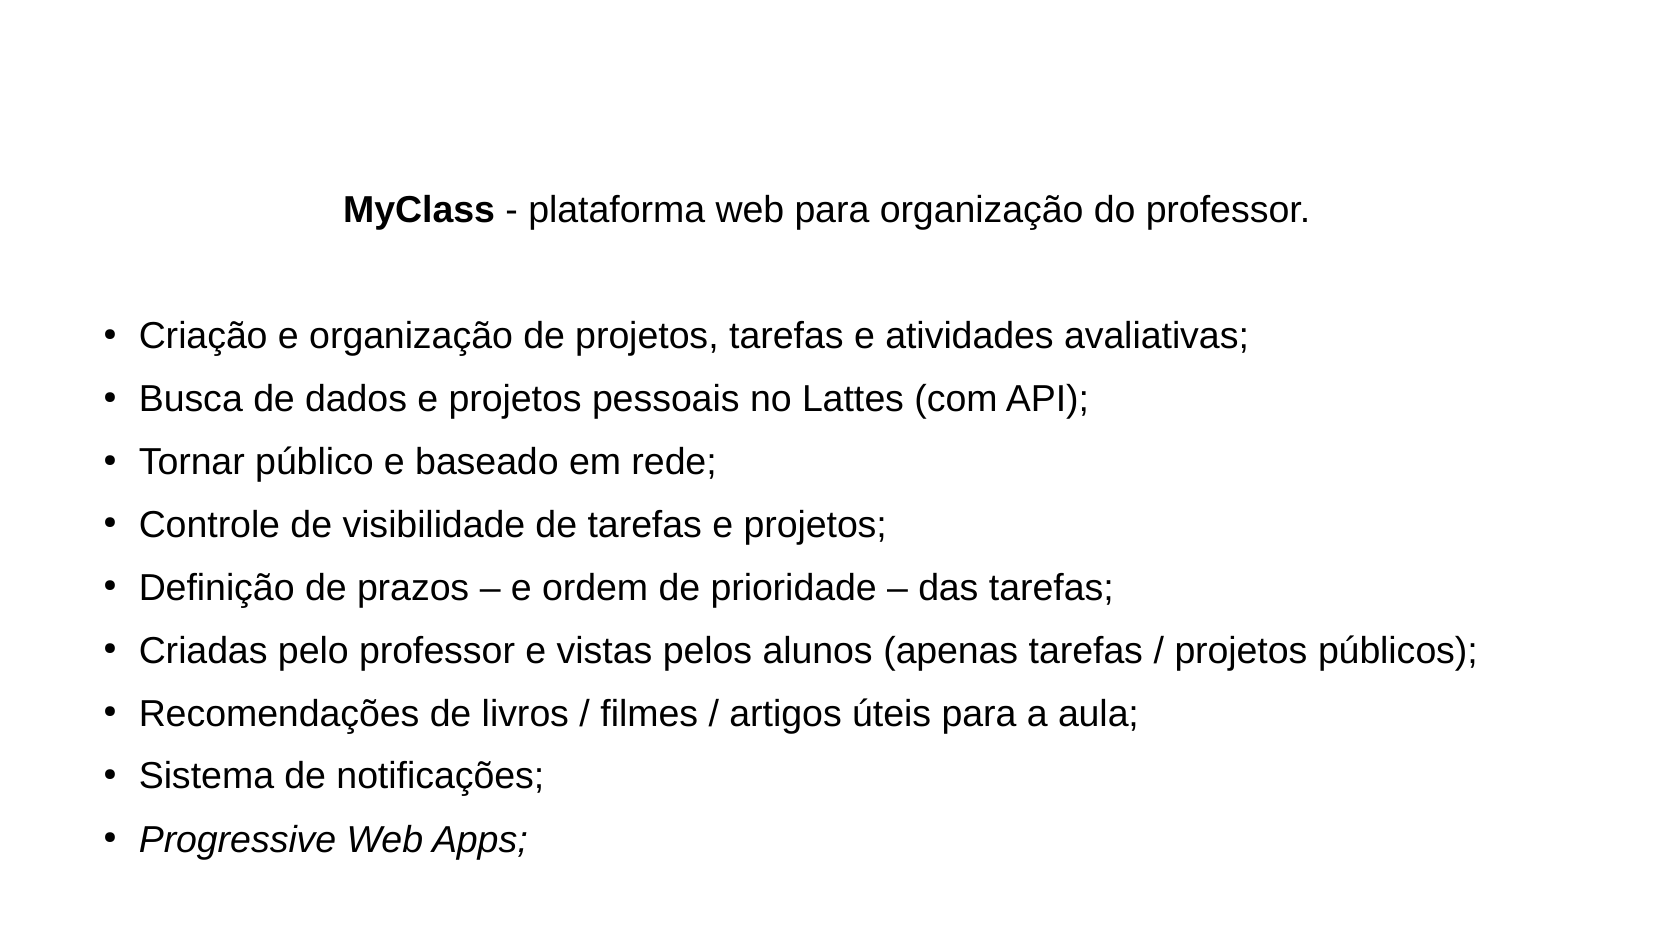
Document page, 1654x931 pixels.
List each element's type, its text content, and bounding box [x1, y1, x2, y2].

text_box MyClass - plataforma web para organização do professor. Criação e organização de projetos, tarefas e atividades avaliativas; Busca de dados e projetos pessoais no Lattes (com API); Tornar público e baseado em rede; Controle de visibilidade de tarefas e projetos; Definição de prazos – e ordem de prioridade – das tarefas; Criadas pelo professor e vistas pelos alunos (apenas tarefas / projetos públicos); Recomendações de livros / filmes / artigos úteis para a aula; Sistema de notificações; Progressive Web Apps; [88, 118, 1565, 868]
